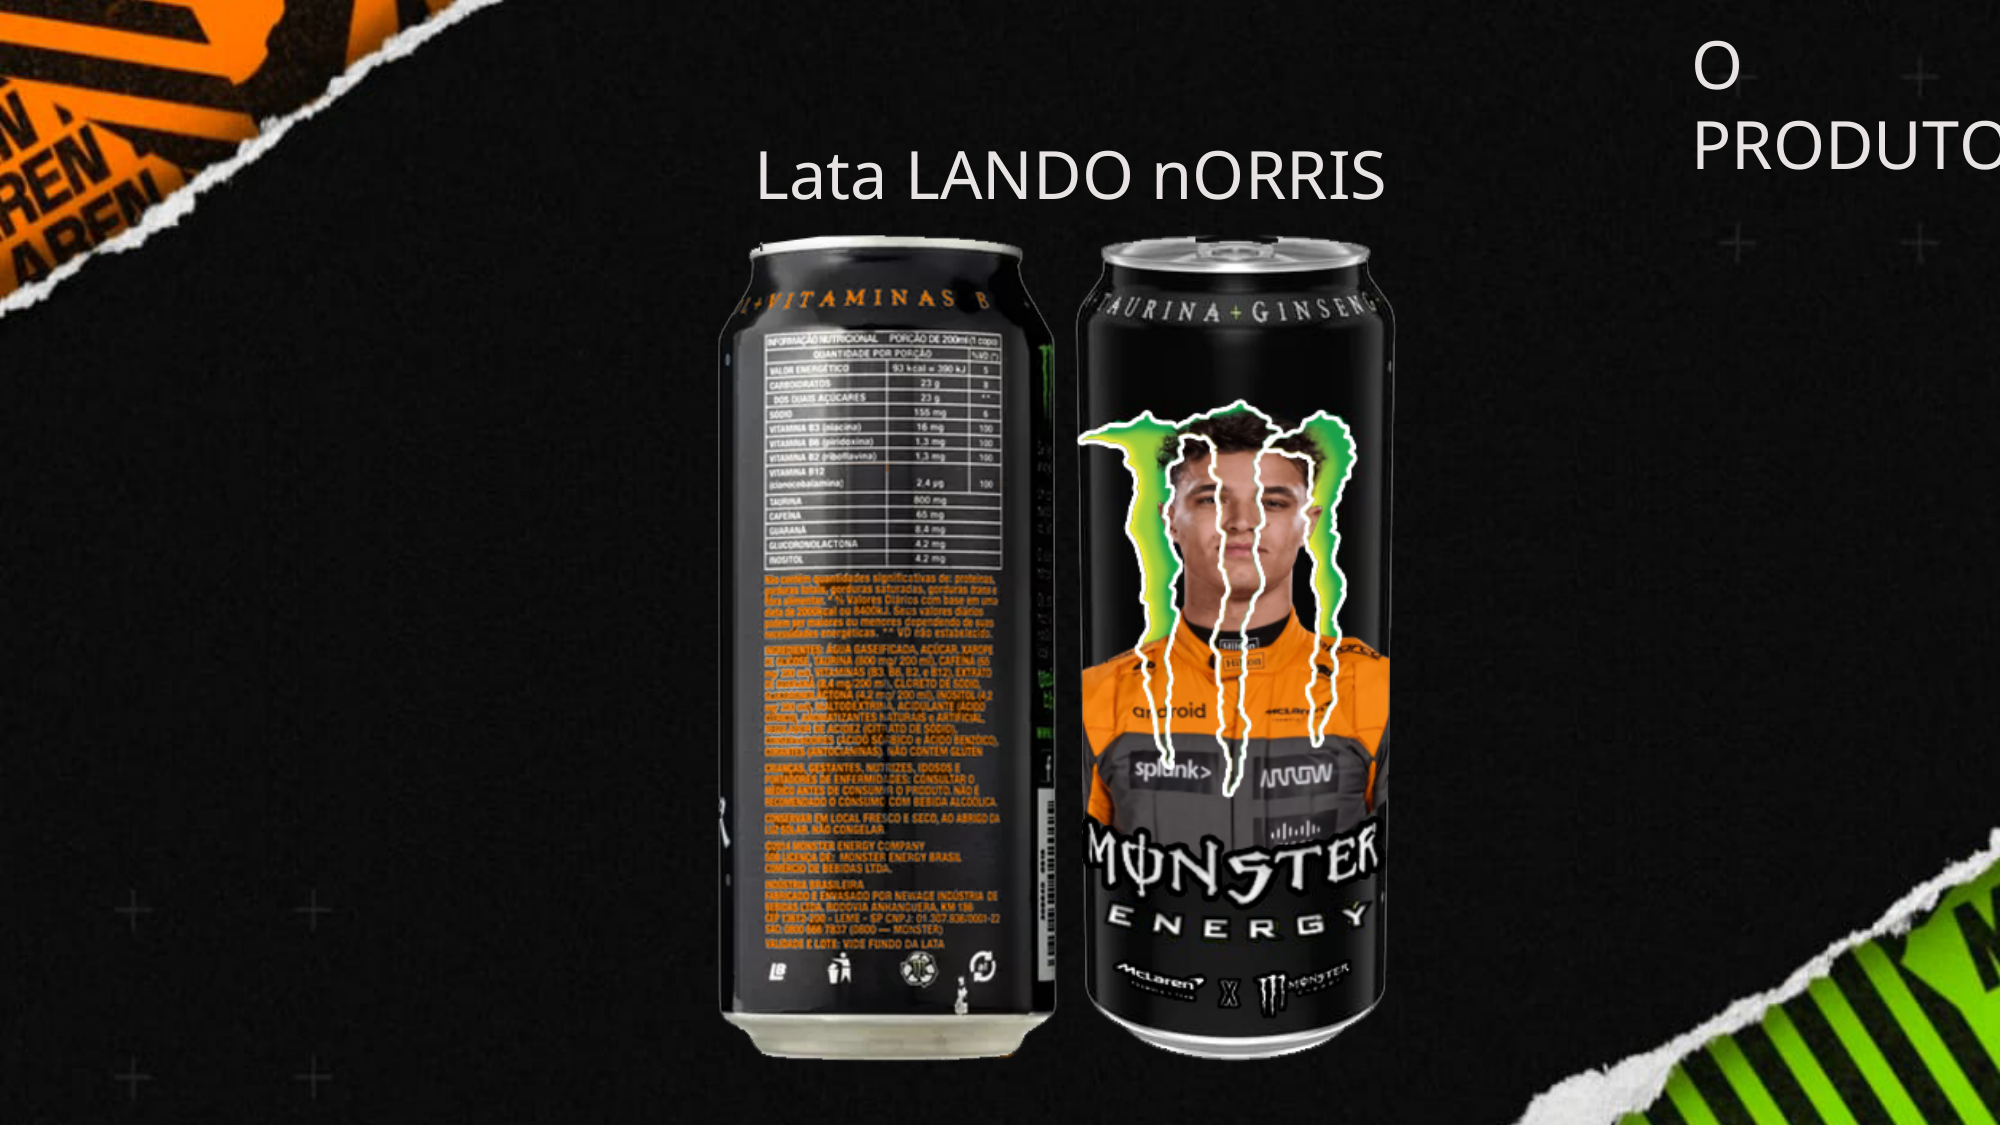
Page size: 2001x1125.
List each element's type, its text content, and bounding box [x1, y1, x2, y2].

picture [1969, 126, 2000, 164]
picture [0, 0, 2000, 1125]
text_box Lata LANDO nORRIS [739, 125, 1405, 214]
text_box O PRODUTO [1676, 15, 2000, 112]
